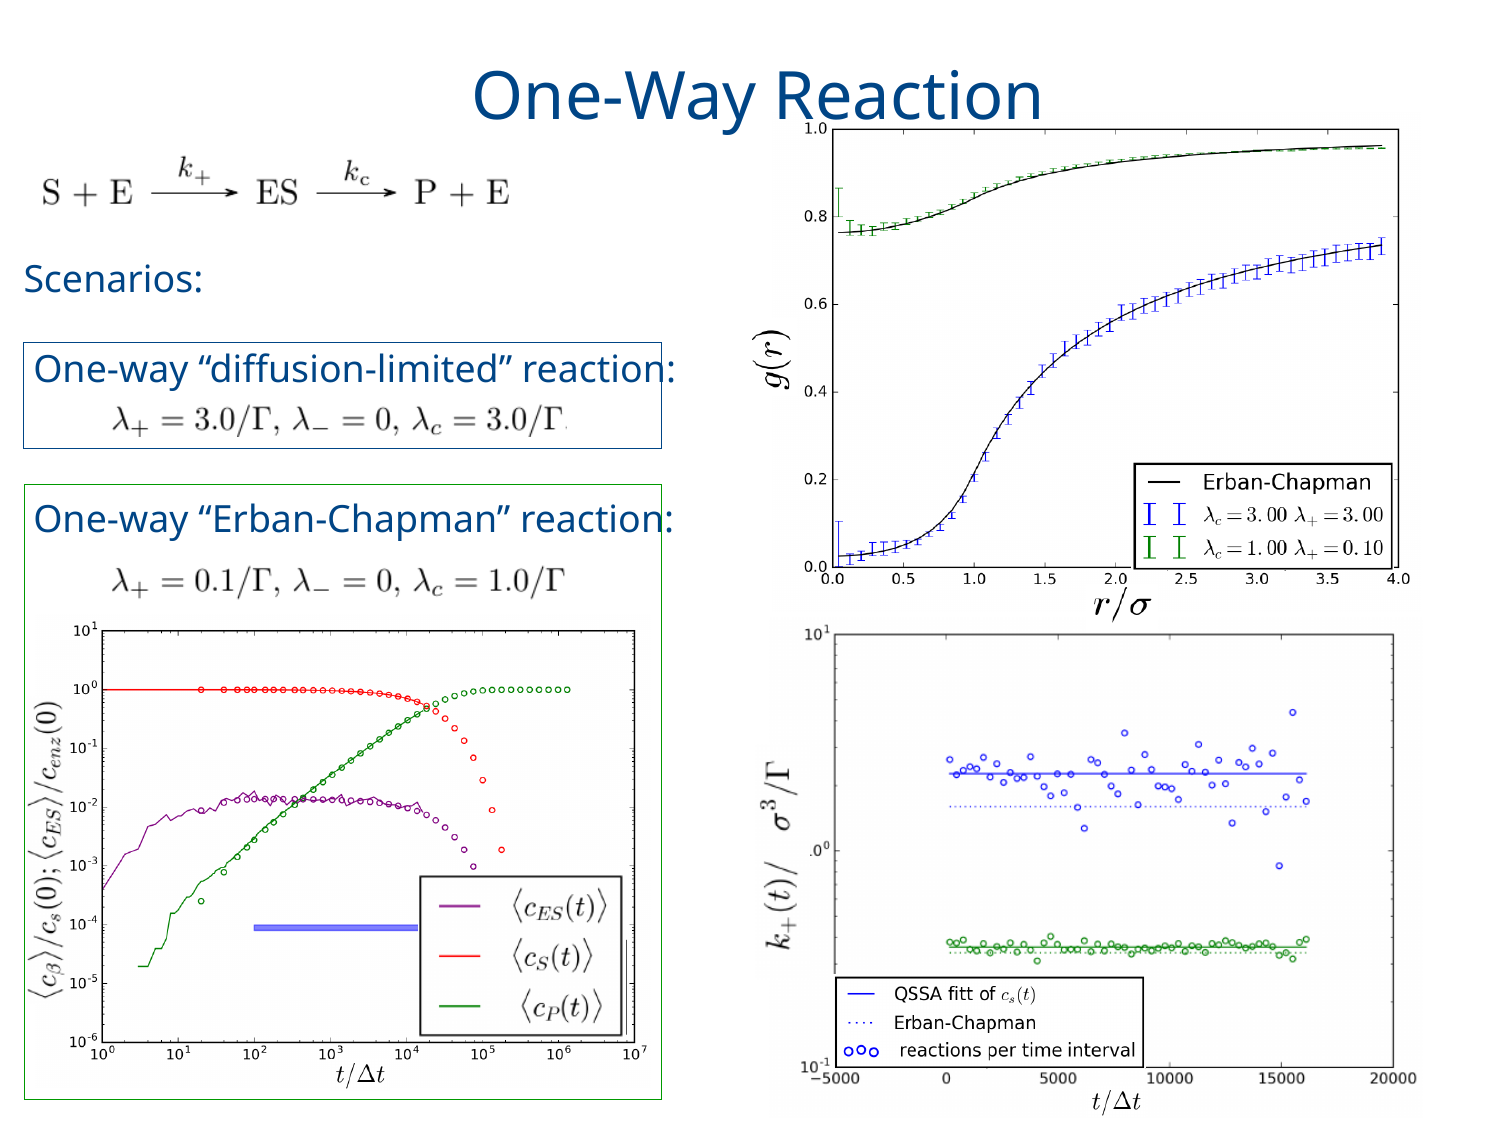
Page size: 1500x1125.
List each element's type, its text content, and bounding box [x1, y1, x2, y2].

picture [755, 584, 1423, 1124]
picture [27, 614, 651, 1091]
list Scenarios: One-way “diffusion-limited” reaction: One-way “Erban-Chapman” reaction: [23, 165, 1442, 721]
picture [35, 153, 520, 215]
title One-Way Reaction [75, 21, 1425, 165]
picture [106, 398, 567, 438]
picture [744, 318, 797, 396]
picture [106, 543, 567, 611]
list Scenarios: One-way “diffusion-limited” reaction: One-way “Erban-Chapman” reaction: [25, 485, 661, 721]
list Scenarios: One-way “diffusion-limited” reaction: One-way “Erban-Chapman” reaction: [24, 343, 661, 448]
picture [1131, 460, 1394, 571]
